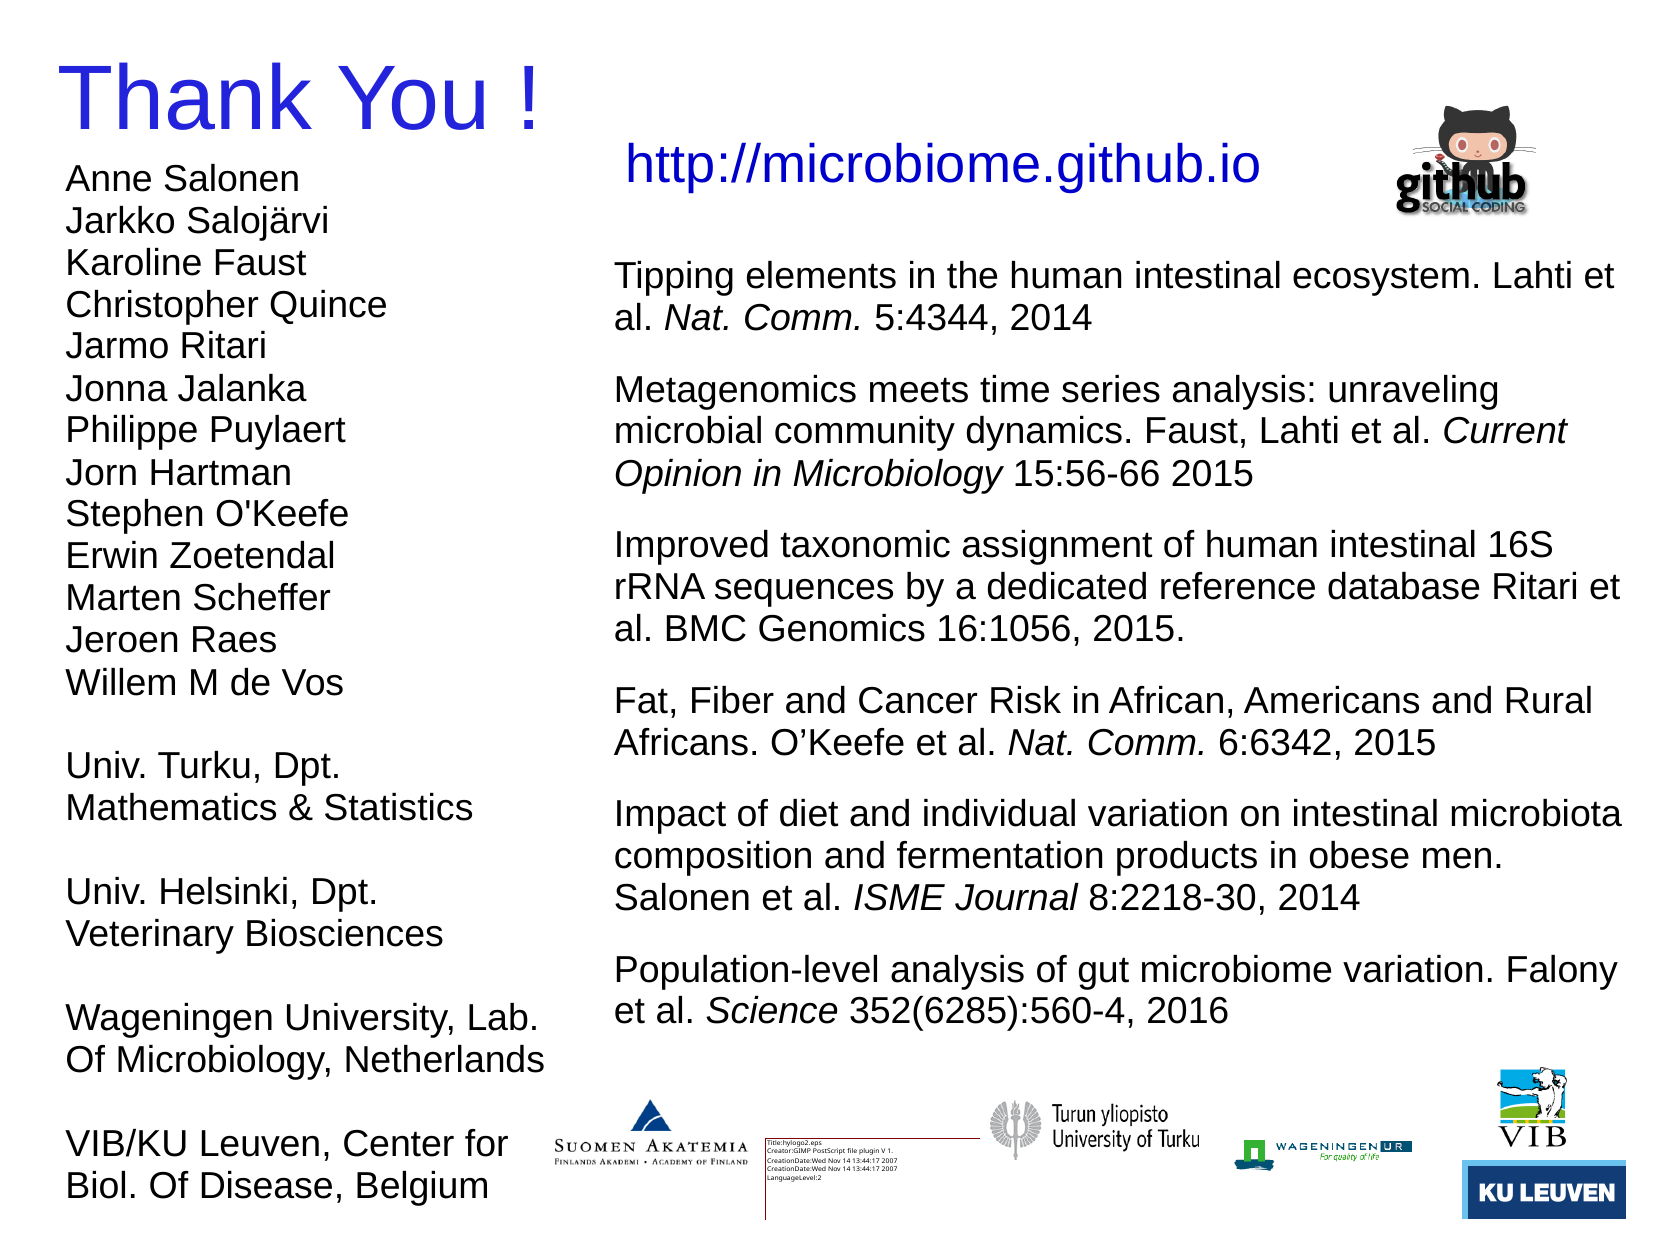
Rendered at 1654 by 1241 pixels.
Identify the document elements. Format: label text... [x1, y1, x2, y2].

picture [764, 1137, 980, 1220]
picture [990, 1100, 1199, 1160]
title Thank You ! [43, 46, 557, 150]
text_box http://microbiome.github.io [625, 72, 1338, 254]
picture [1224, 1131, 1421, 1177]
picture [567, 1092, 763, 1172]
picture [1392, 87, 1536, 219]
text_box Anne Salonen Jarkko Salojärvi Karoline Faust Christopher Quince Jarmo Ritari Jonna Jalanka Philippe Puylaert Jorn Hartman Stephen O'Keefe Erwin Zoetendal Marten Scheffer Jeroen Raes Willem M de Vos Univ. Turku, Dpt. Mathematics & Statistics Univ. Helsinki, Dpt. Veterinary Biosciences Wageningen University, Lab. Of Microbiology, Netherlands VIB/KU Leuven, Center for Biol. Of Disease, Belgium [50, 149, 567, 1215]
picture [1462, 1160, 1626, 1219]
list Tipping elements in the human intestinal ecosystem. Lahti et al. Nat. Comm. 5:4344, 2014 Metagenomics meets time series analysis: unraveling microbial community dynamics. Faust, Lahti et al. Current Opinion in Microbiology 15:56-66 2015 Improved taxonomic assignment of human intestinal 16S rRNA sequences by a dedicated reference database Ritari et al. BMC Genomics 16:1056, 2015. Fat, Fiber and Cancer Risk in African, Americans and Rural Africans. O’Keefe et al. Nat. Comm. 6:6342, 2015 Impact of diet and individual variation on intestinal microbiota composition and fermentation products in obese men. Salonen et al. ISME Journal 8:2218-30, 2014 Population-level analysis of gut microbiome variation. Falony et al. Science 352(6285):560-4, 2016 [543, 254, 1640, 1054]
picture [1497, 1067, 1567, 1147]
